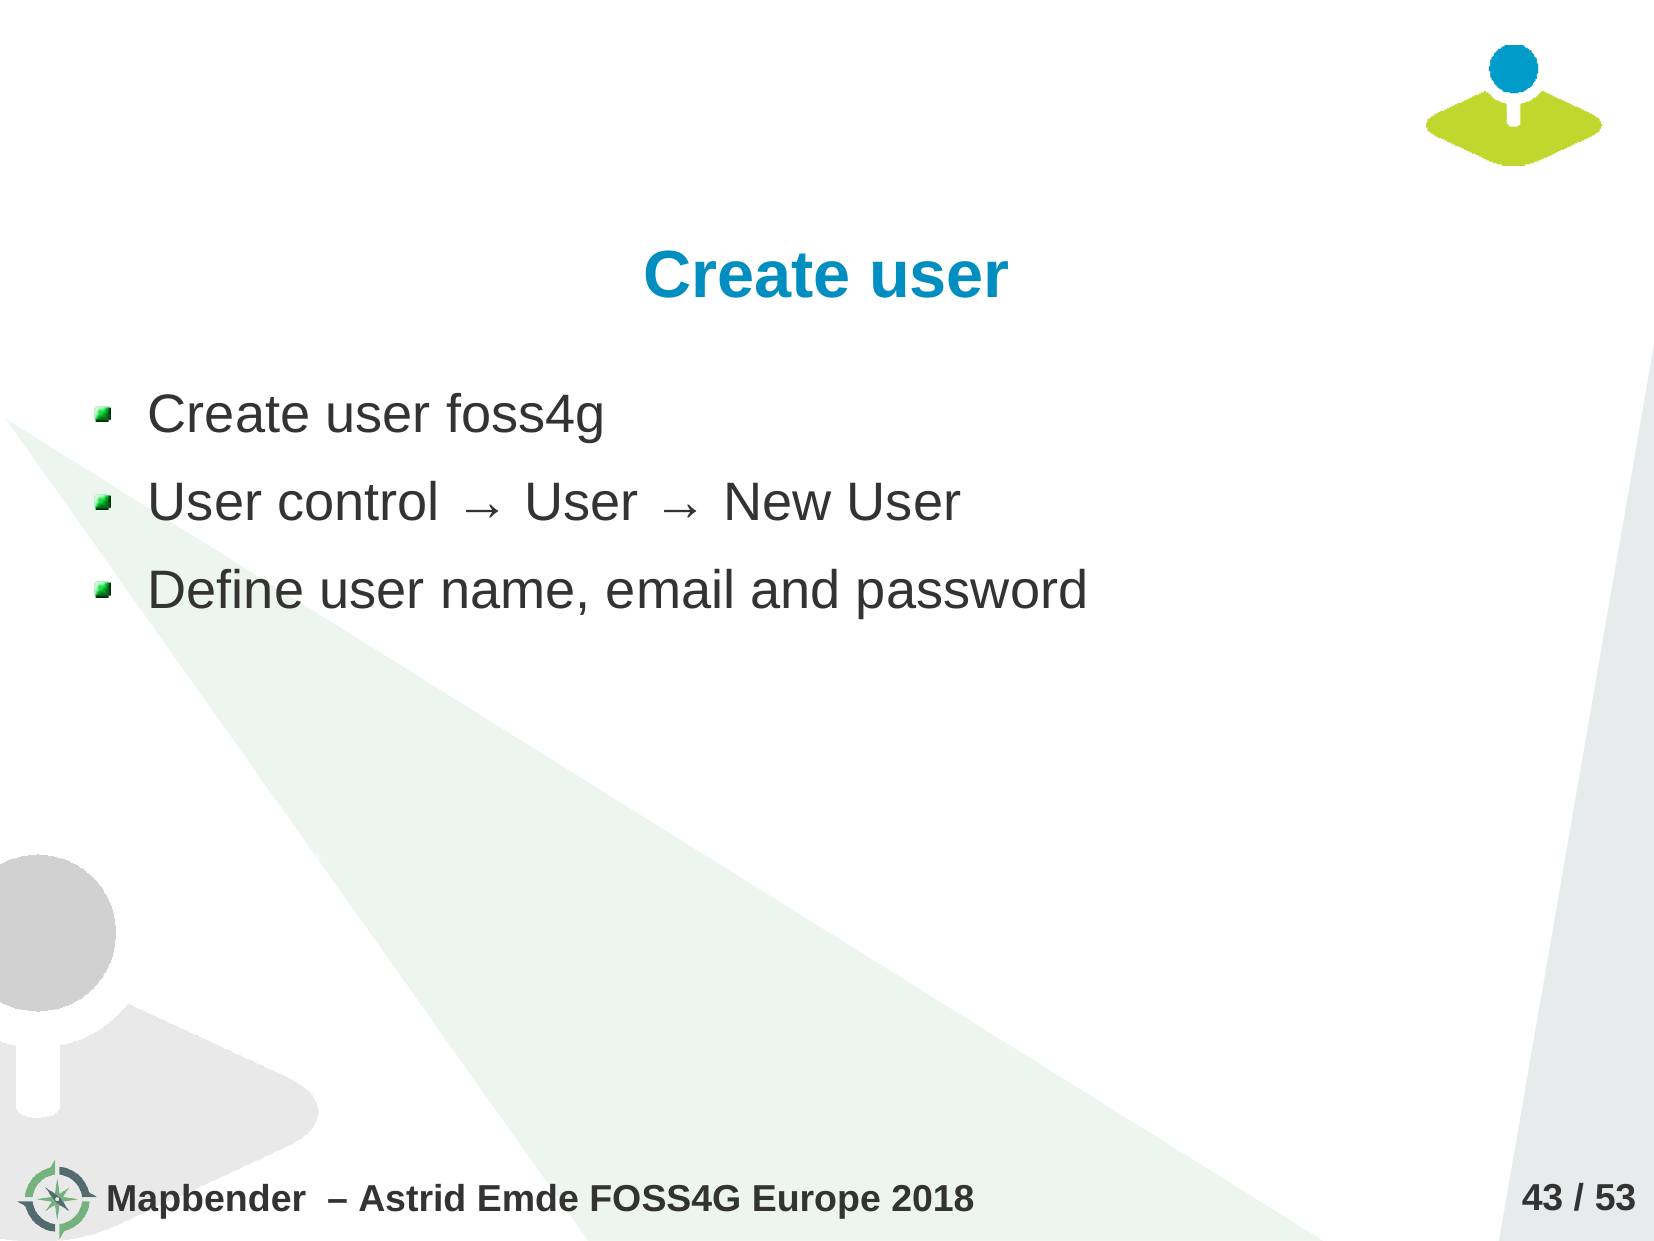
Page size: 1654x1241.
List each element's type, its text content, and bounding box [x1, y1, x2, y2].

list Create user foss4g User control → User → New User Define user name, email and password [76, 383, 1565, 1188]
picture [16, 1158, 98, 1240]
title Create user [82, 208, 1571, 342]
picture [1426, 45, 1604, 166]
